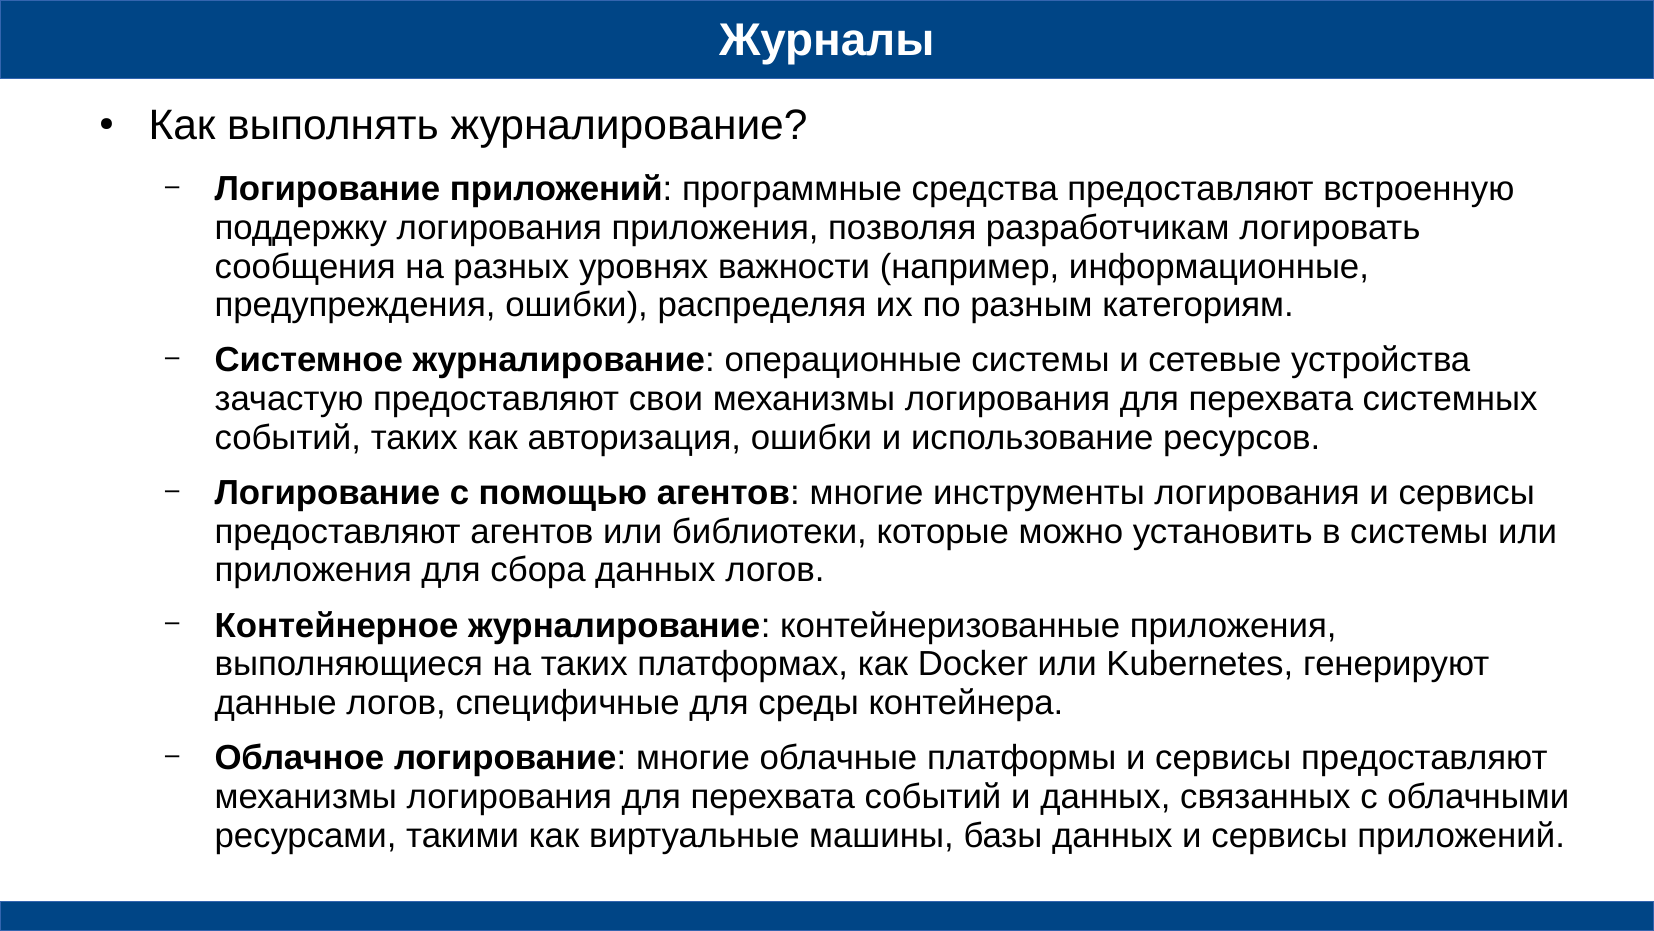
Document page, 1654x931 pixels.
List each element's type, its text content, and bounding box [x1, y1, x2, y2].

list Как выполнять журналирование? Логирование приложений: программные средства предоставляют встроенную поддержку логирования приложения, позволяя разработчикам логировать сообщения на разных уровнях важности (например, информационные, предупреждения, ошибки), распределяя их по разным категориям. Системное журналирование: операционные системы и сетевые устройства зачастую предоставляют свои механизмы логирования для перехвата системных событий, таких как авторизация, ошибки и использование ресурсов. Логирование с помощью агентов: многие инструменты логирования и сервисы предоставляют агентов или библиотеки, которые можно установить в системы или приложения для сбора данных логов. Контейнерное журналирование: контейнеризованные приложения, выполняющиеся на таких платформах, как Docker или Kubernetes, генерируют данные логов, специфичные для среды контейнера. Облачное логирование: многие облачные платформы и сервисы предоставляют механизмы логирования для перехвата событий и данных, связанных с облачными ресурсами, такими как виртуальные машины, базы данных и сервисы приложений. [82, 101, 1571, 886]
title Журналы [0, 0, 1654, 79]
